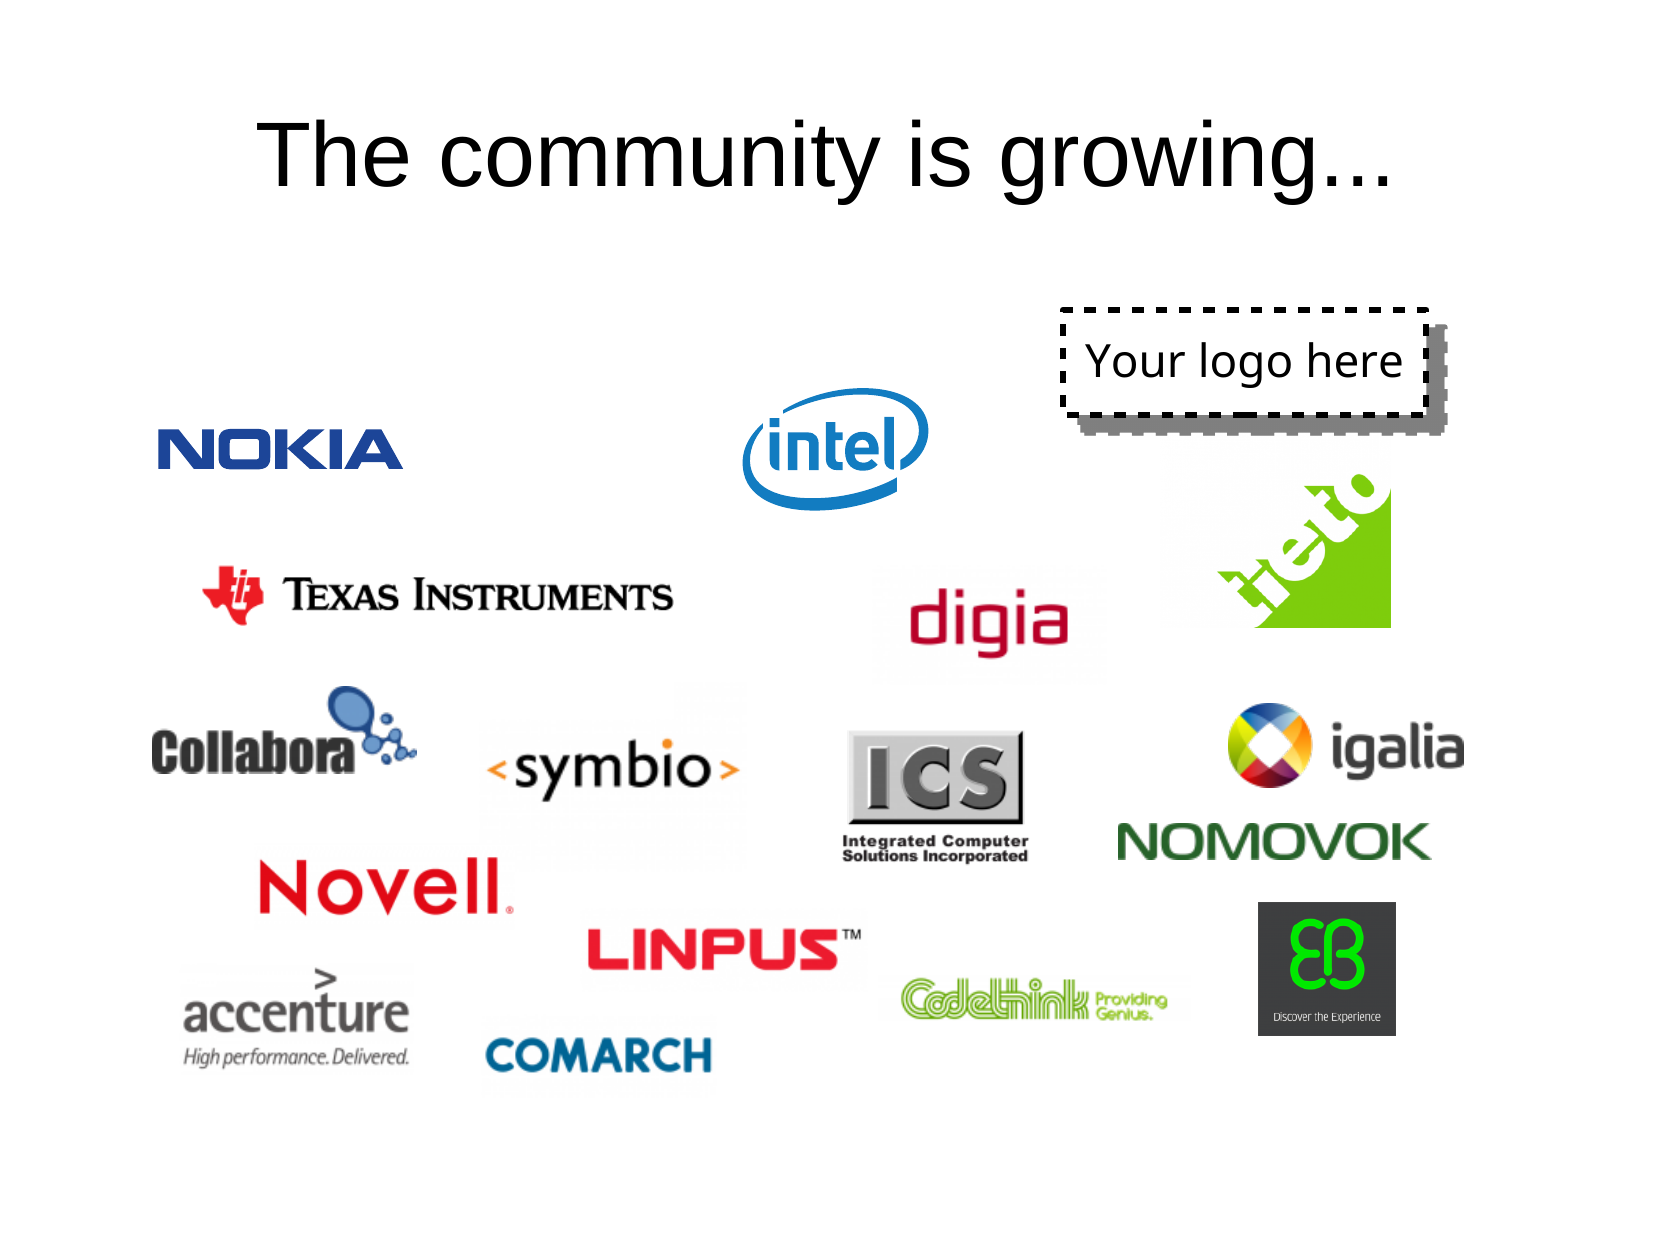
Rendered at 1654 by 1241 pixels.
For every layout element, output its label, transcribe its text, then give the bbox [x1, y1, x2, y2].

picture [481, 1014, 717, 1098]
text_box Your logo here [1062, 309, 1427, 415]
picture [179, 963, 414, 1075]
picture [742, 388, 930, 512]
title The community is growing... [82, 46, 1571, 260]
picture [1228, 703, 1464, 788]
picture [872, 565, 1107, 685]
picture [1160, 419, 1391, 628]
picture [1118, 823, 1432, 860]
picture [1258, 902, 1396, 1036]
picture [878, 975, 1191, 1024]
picture [834, 730, 1038, 871]
picture [152, 428, 747, 931]
picture [580, 908, 868, 992]
